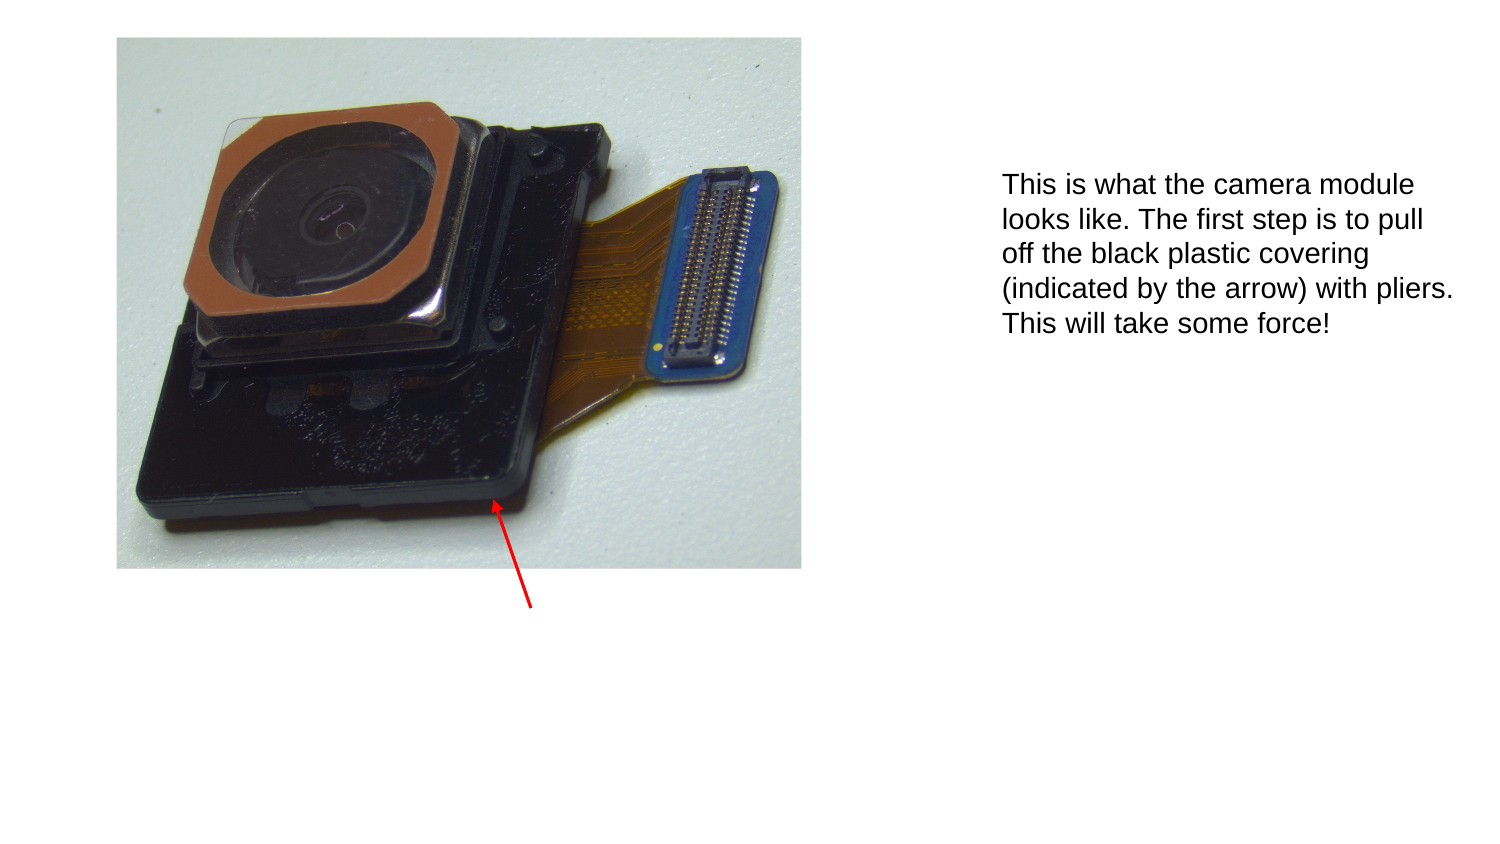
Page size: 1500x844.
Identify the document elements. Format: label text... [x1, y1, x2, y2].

picture [116, 37, 802, 570]
text_box This is what the camera module looks like. The first step is to pull off the black plastic covering (indicated by the arrow) with pliers. This will take some force! [986, 149, 1476, 355]
